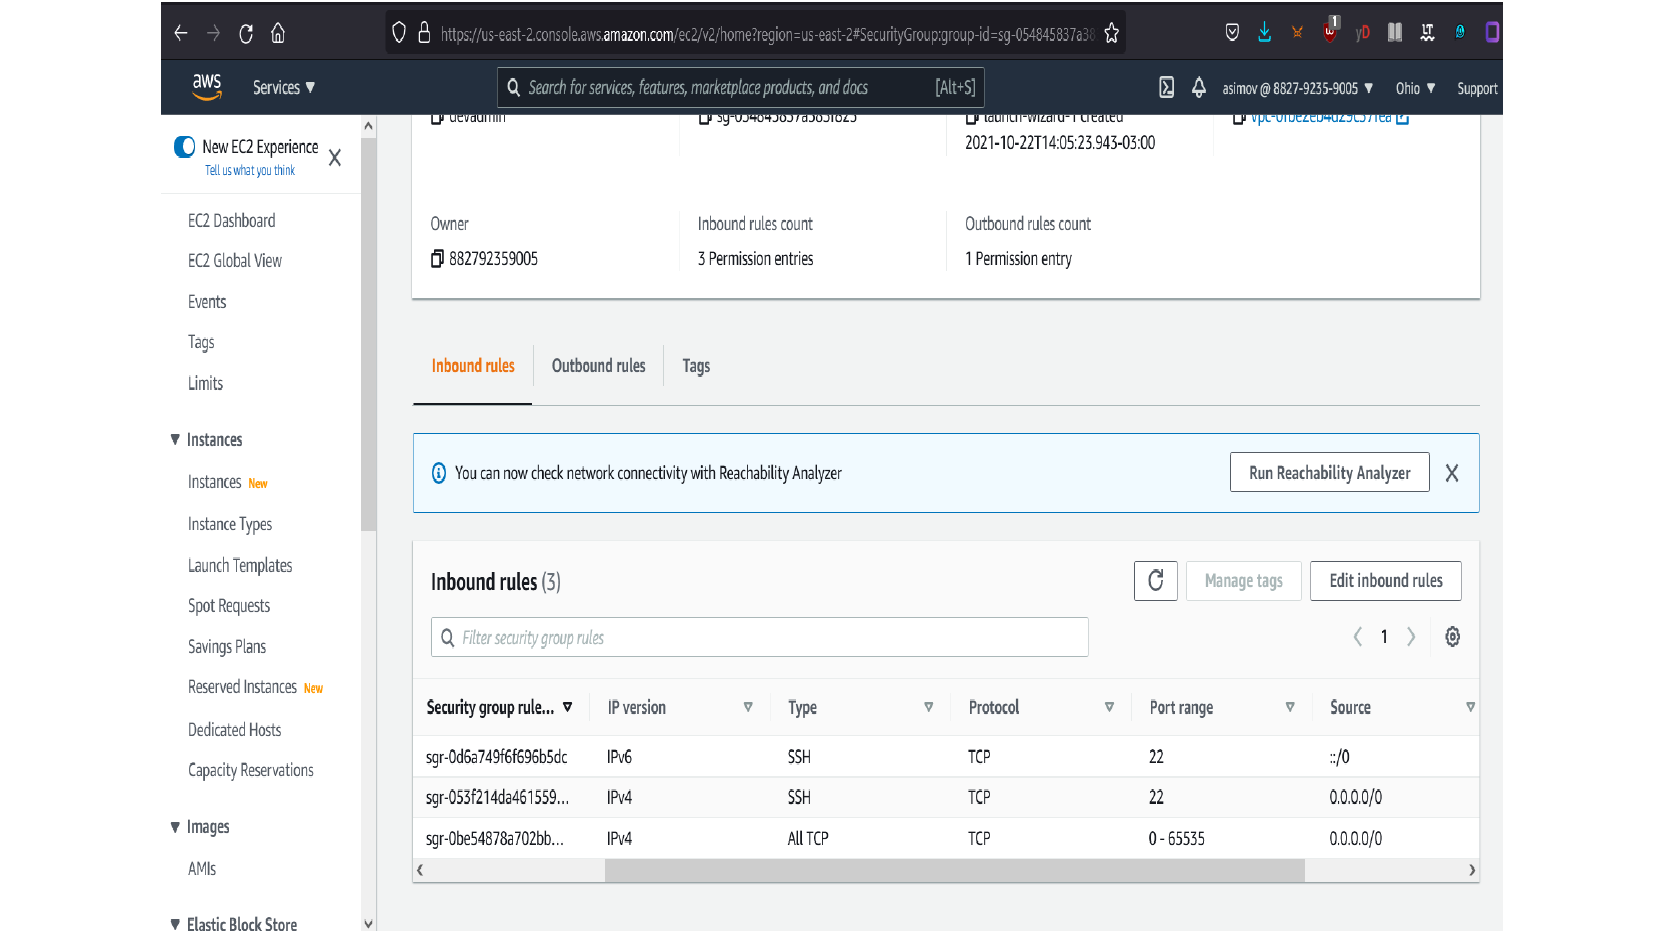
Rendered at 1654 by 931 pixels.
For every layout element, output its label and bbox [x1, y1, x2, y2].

picture [161, 2, 1503, 931]
